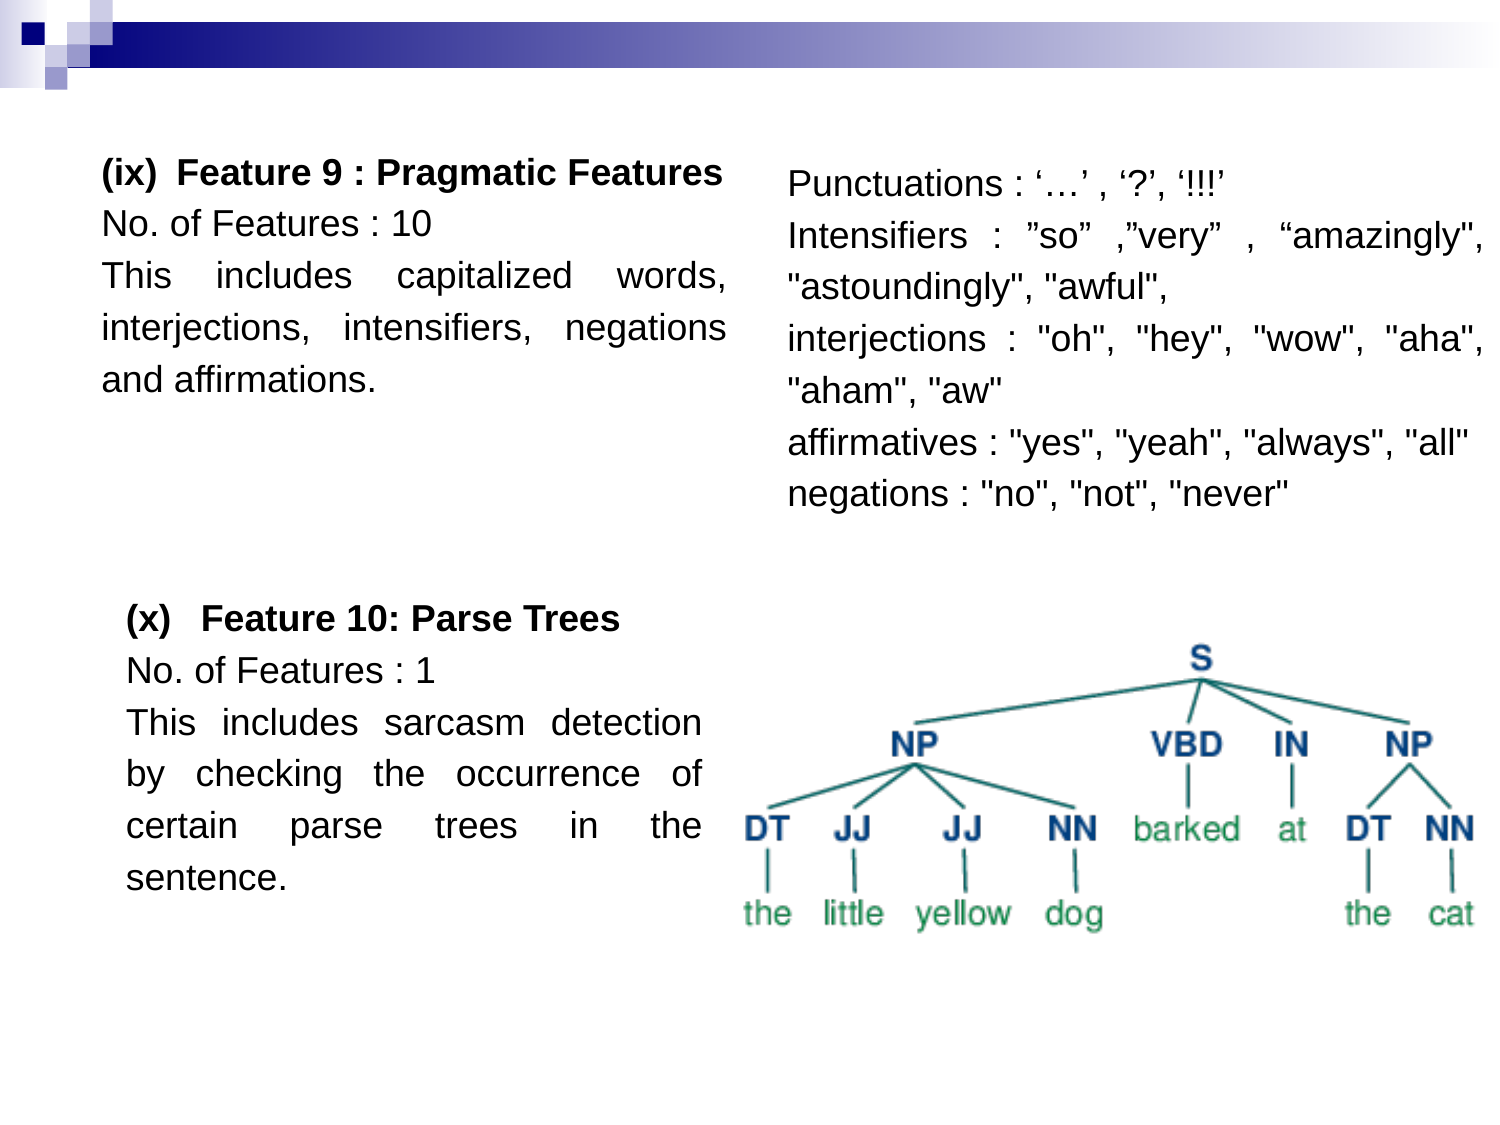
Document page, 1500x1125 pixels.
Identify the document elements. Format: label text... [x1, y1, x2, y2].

text_box (ix) Feature 9 : Pragmatic Features No. of Features : 10 This includes capitalized words, interjections, intensifiers, negations and affirmations. [86, 125, 743, 439]
text_box (x) Feature 10: Parse Trees No. of Features : 1 This includes sarcasm detection by checking the occurrence of certain parse trees in the sentence. [110, 572, 718, 1068]
text_box Punctuations : ‘…’ , ‘?’, ‘!!!’ Intensifiers : ”so” ,”very” , “amazingly", "astoundingly", "awful", interjections : "oh", "hey", "wow", "aha", "aham", "aw" affirmatives : "yes", "yeah", "always", "all" negations : "no", "not", "never" [772, 94, 1500, 573]
picture [742, 637, 1488, 940]
